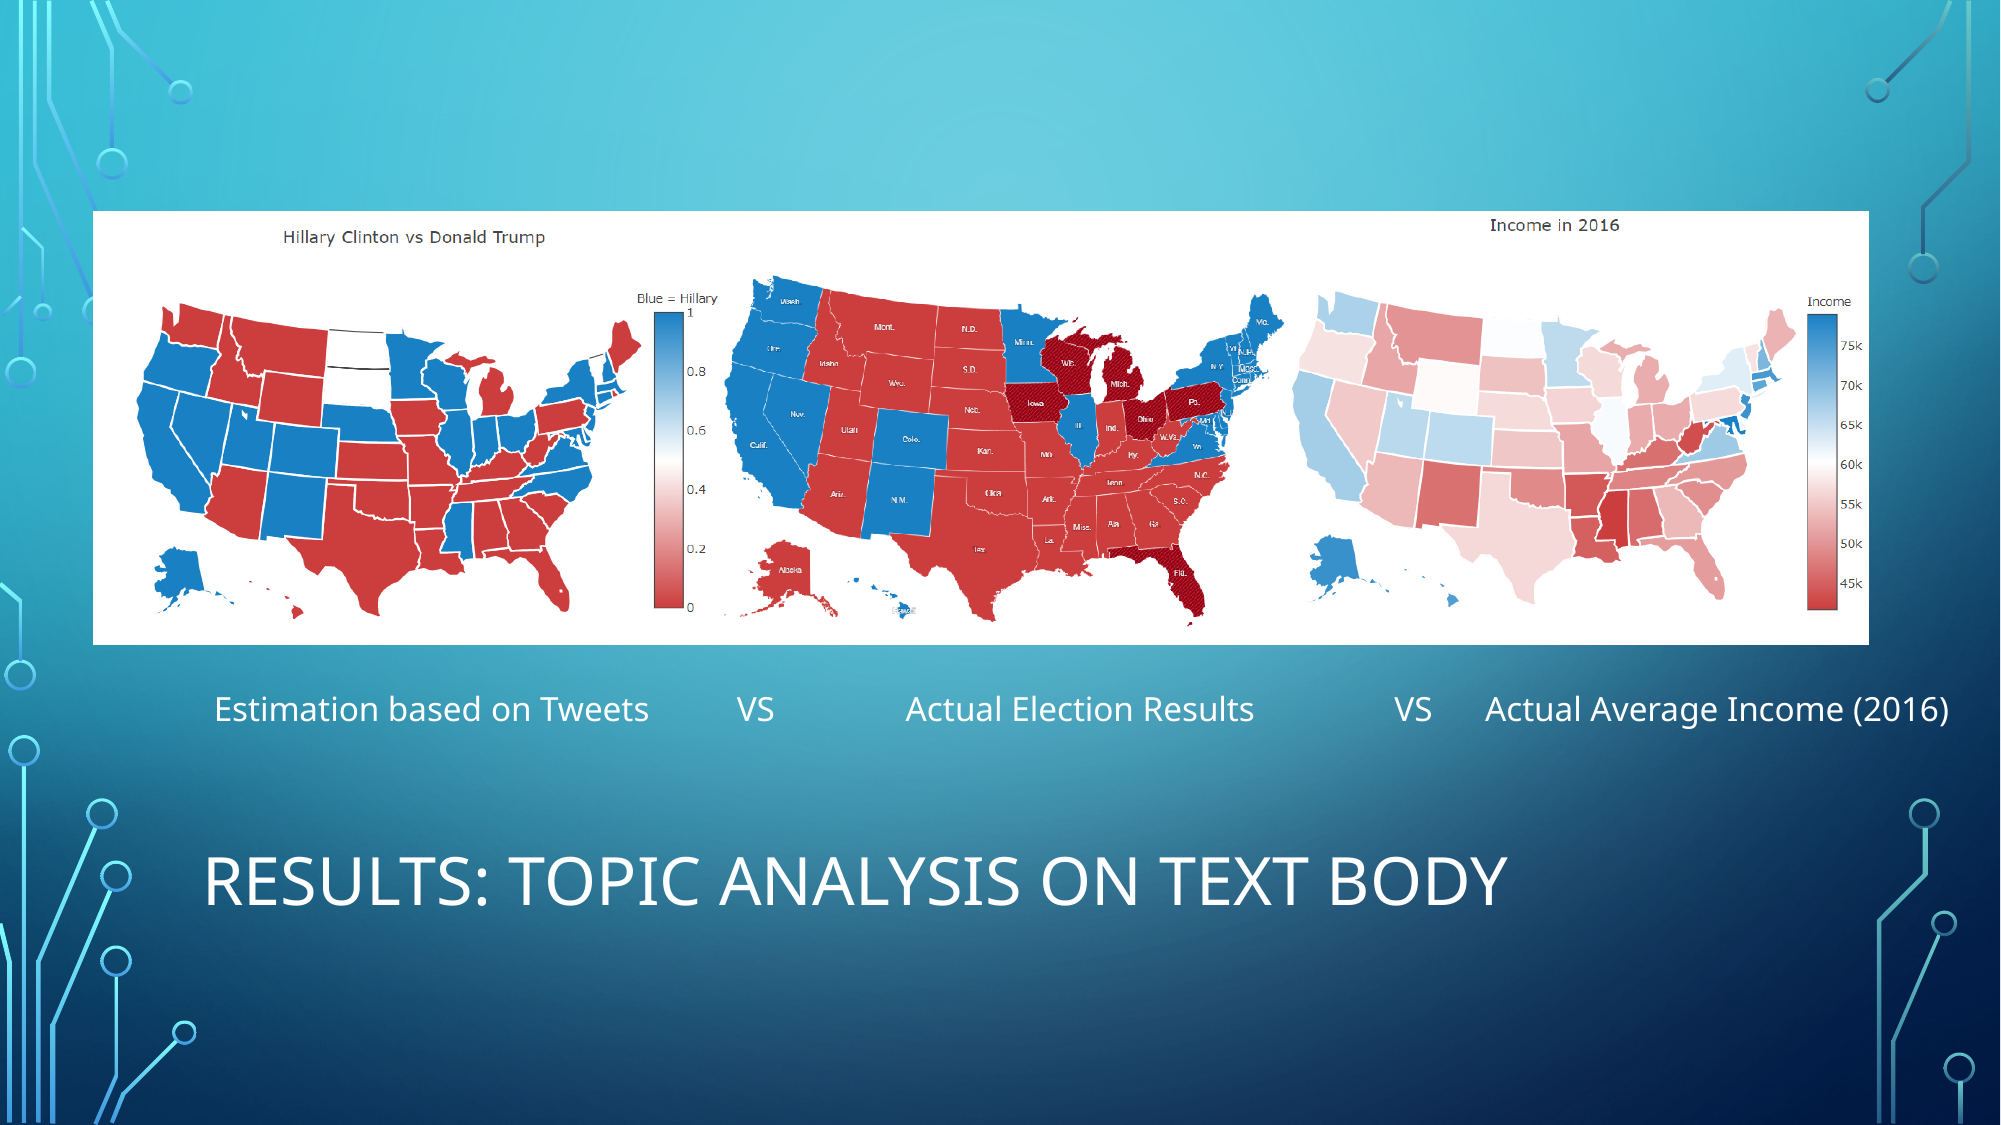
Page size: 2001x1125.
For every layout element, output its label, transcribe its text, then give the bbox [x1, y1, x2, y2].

picture [93, 211, 1869, 645]
text_box Estimation based on Tweets VS Actual Election Results VS Actual Average Income (2016) [198, 672, 1974, 785]
list Results: TOPIC analysis on text body [187, 840, 1814, 953]
